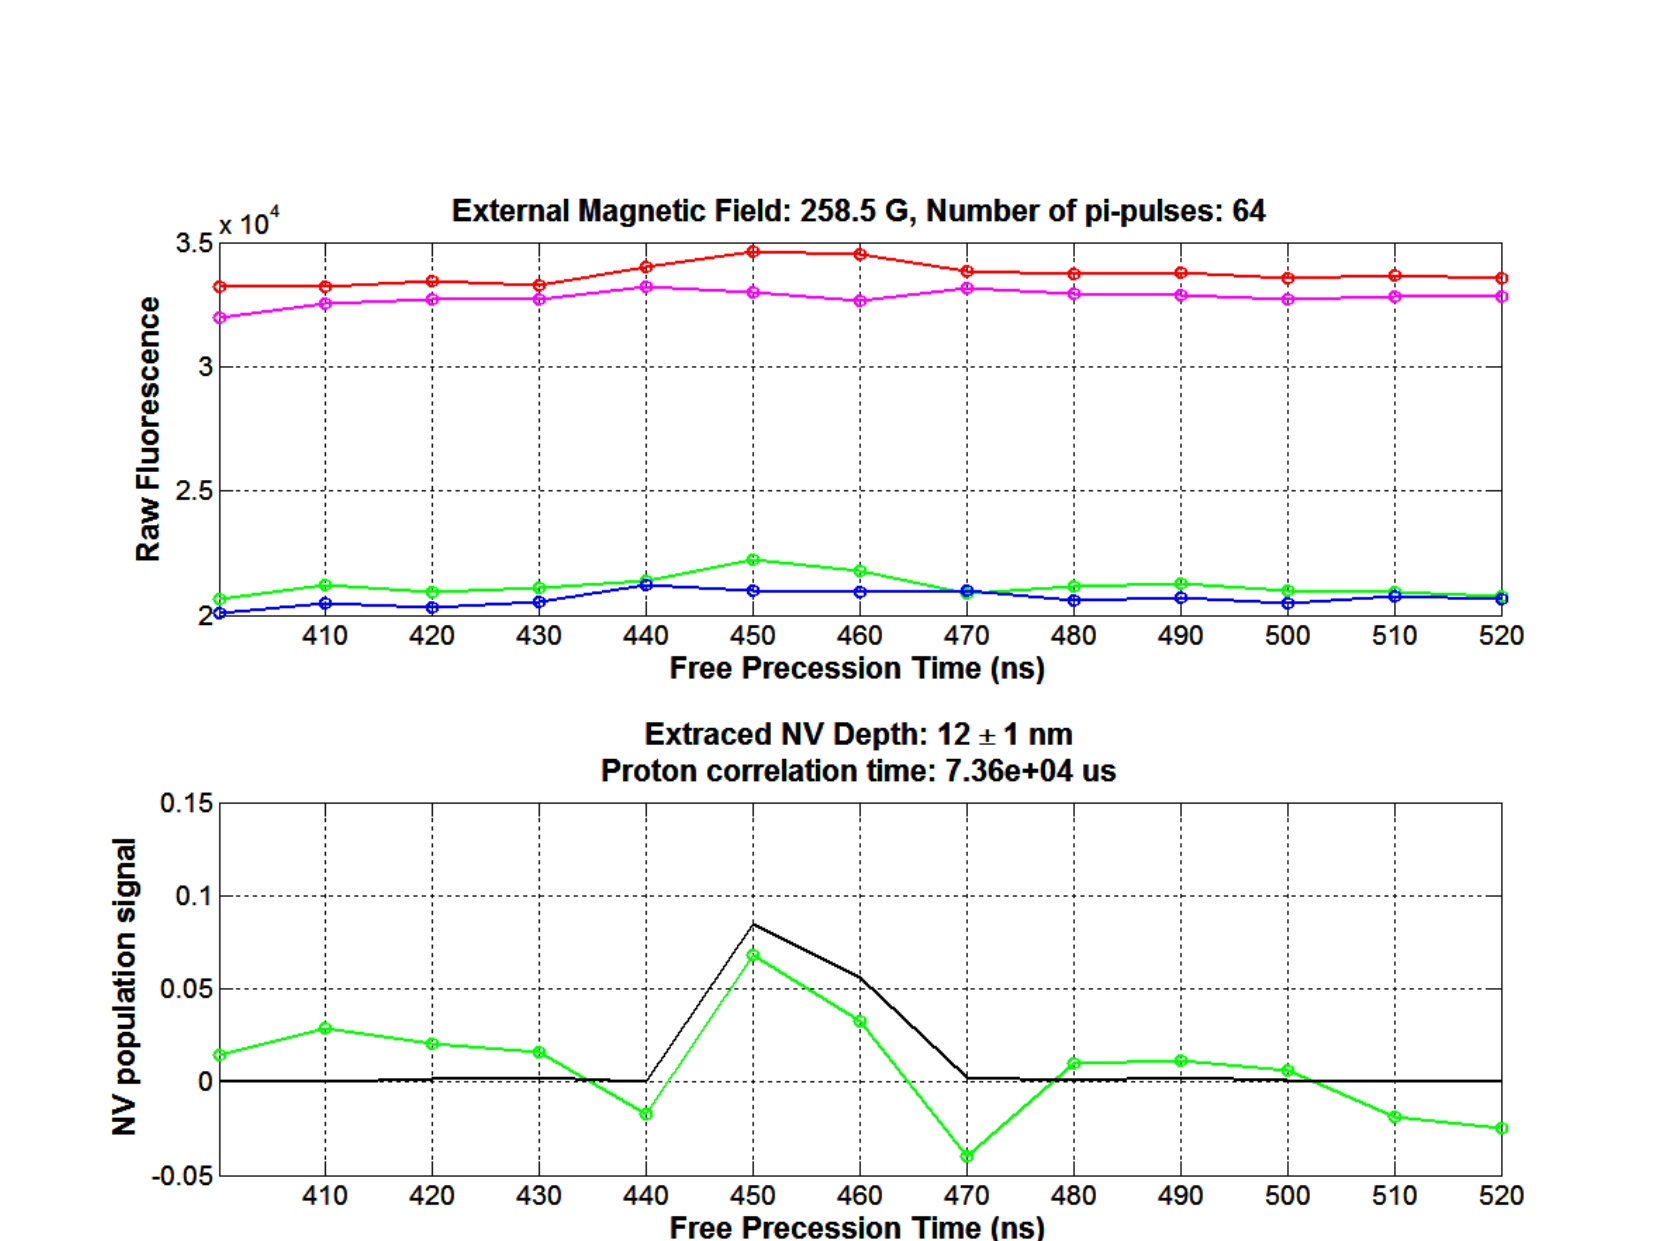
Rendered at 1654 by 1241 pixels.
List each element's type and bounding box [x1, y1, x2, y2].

picture [4, 123, 1654, 1241]
